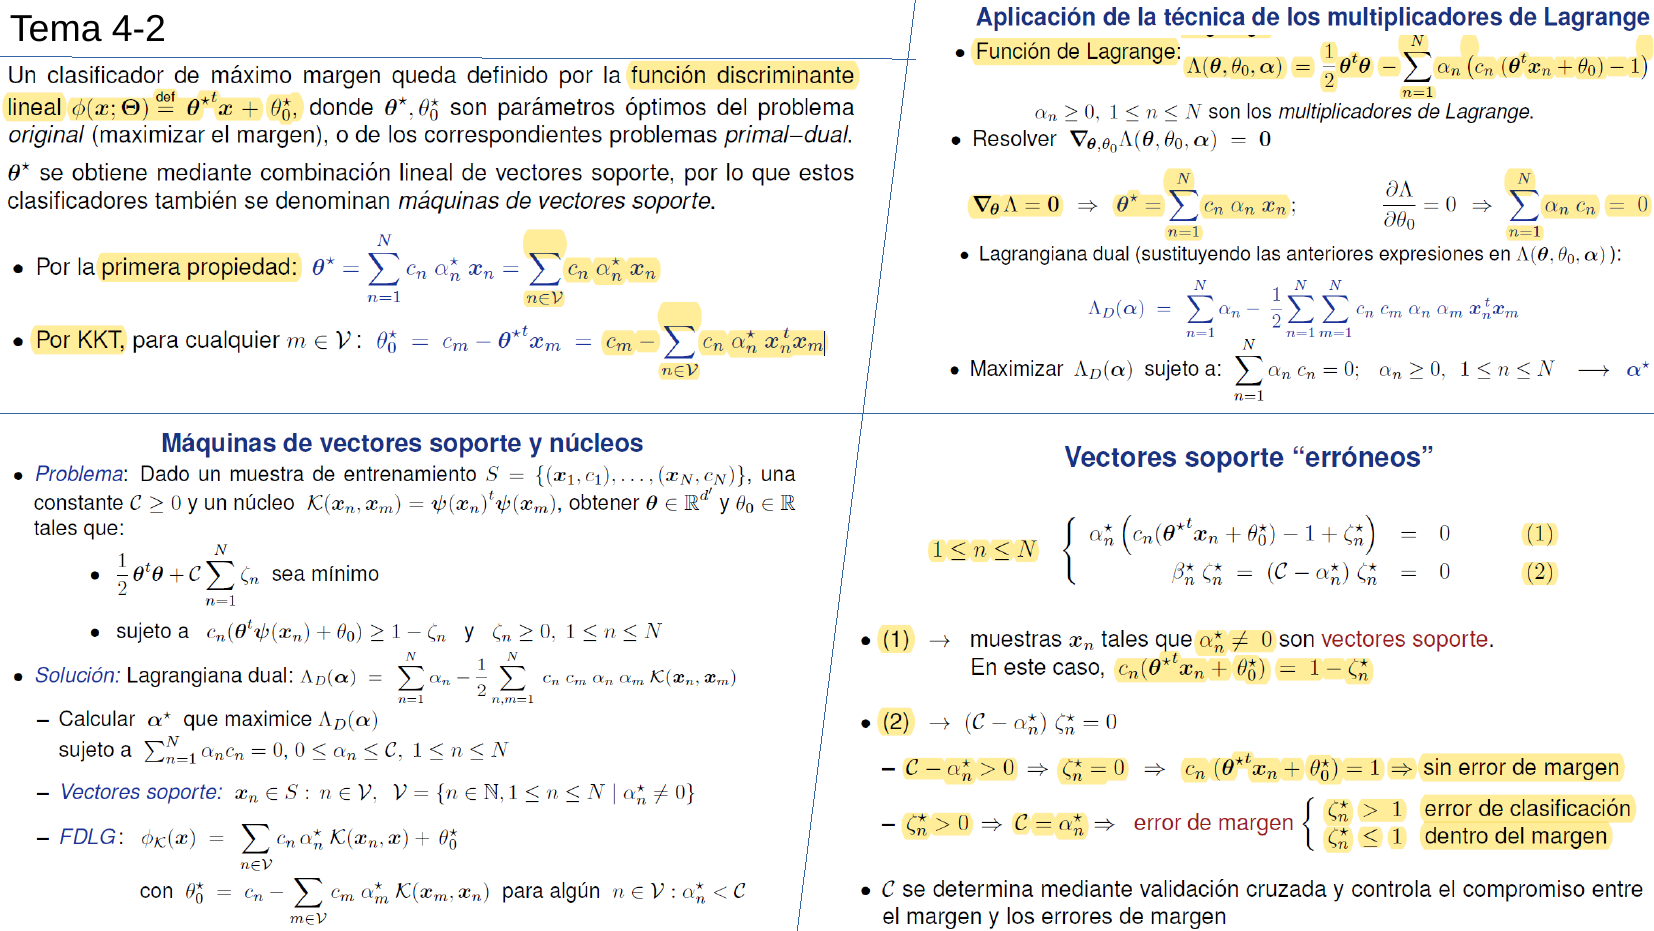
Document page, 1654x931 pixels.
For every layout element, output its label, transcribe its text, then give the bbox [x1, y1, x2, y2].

picture [943, 0, 1654, 405]
picture [854, 442, 1654, 931]
picture [0, 427, 800, 931]
picture [0, 57, 860, 384]
text_box Tema 4-2 [0, 0, 181, 57]
